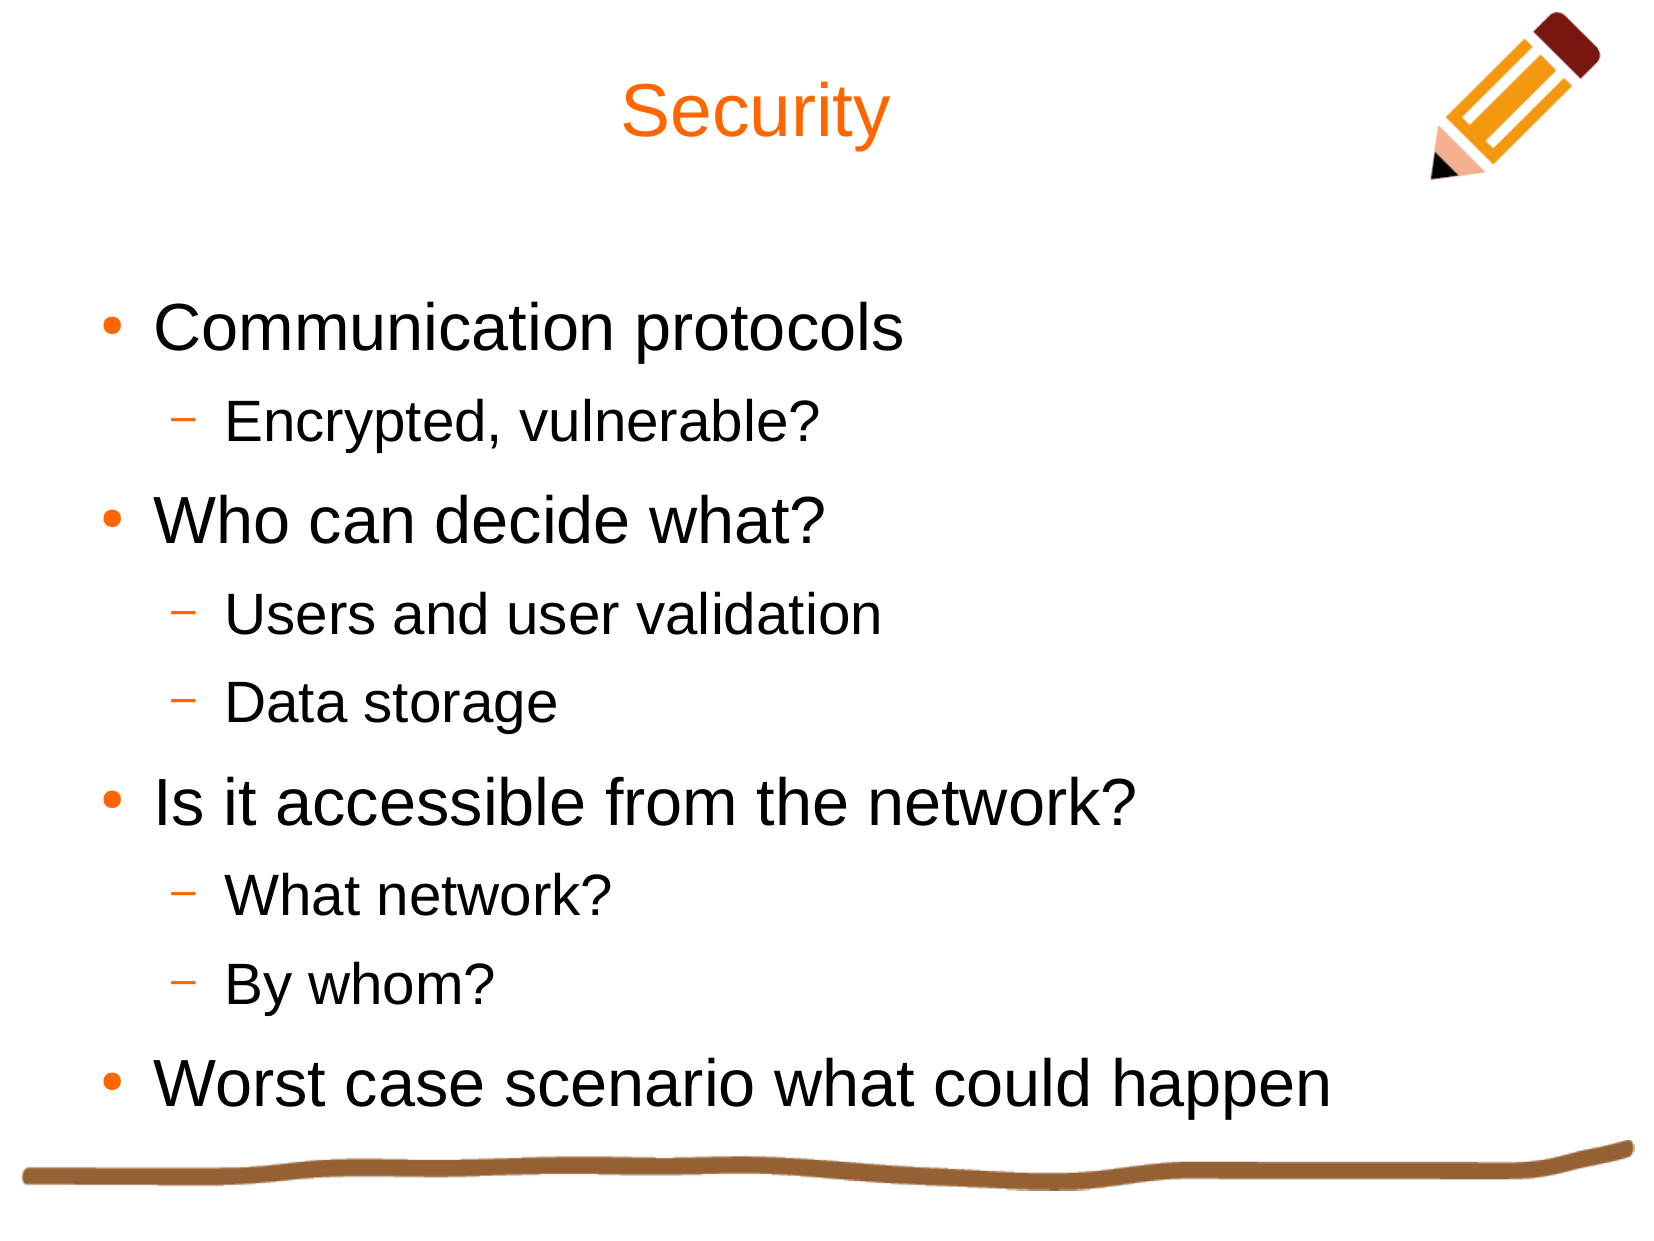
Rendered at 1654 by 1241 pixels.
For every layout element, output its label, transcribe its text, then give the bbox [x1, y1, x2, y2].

list Communication protocols Encrypted, vulnerable? Who can decide what? Users and user validation Data storage Is it accessible from the network? What network? By whom? Worst case scenario what could happen [82, 290, 1571, 1122]
title Security [82, 49, 1430, 172]
picture [1430, 12, 1601, 181]
picture [22, 1140, 1635, 1191]
